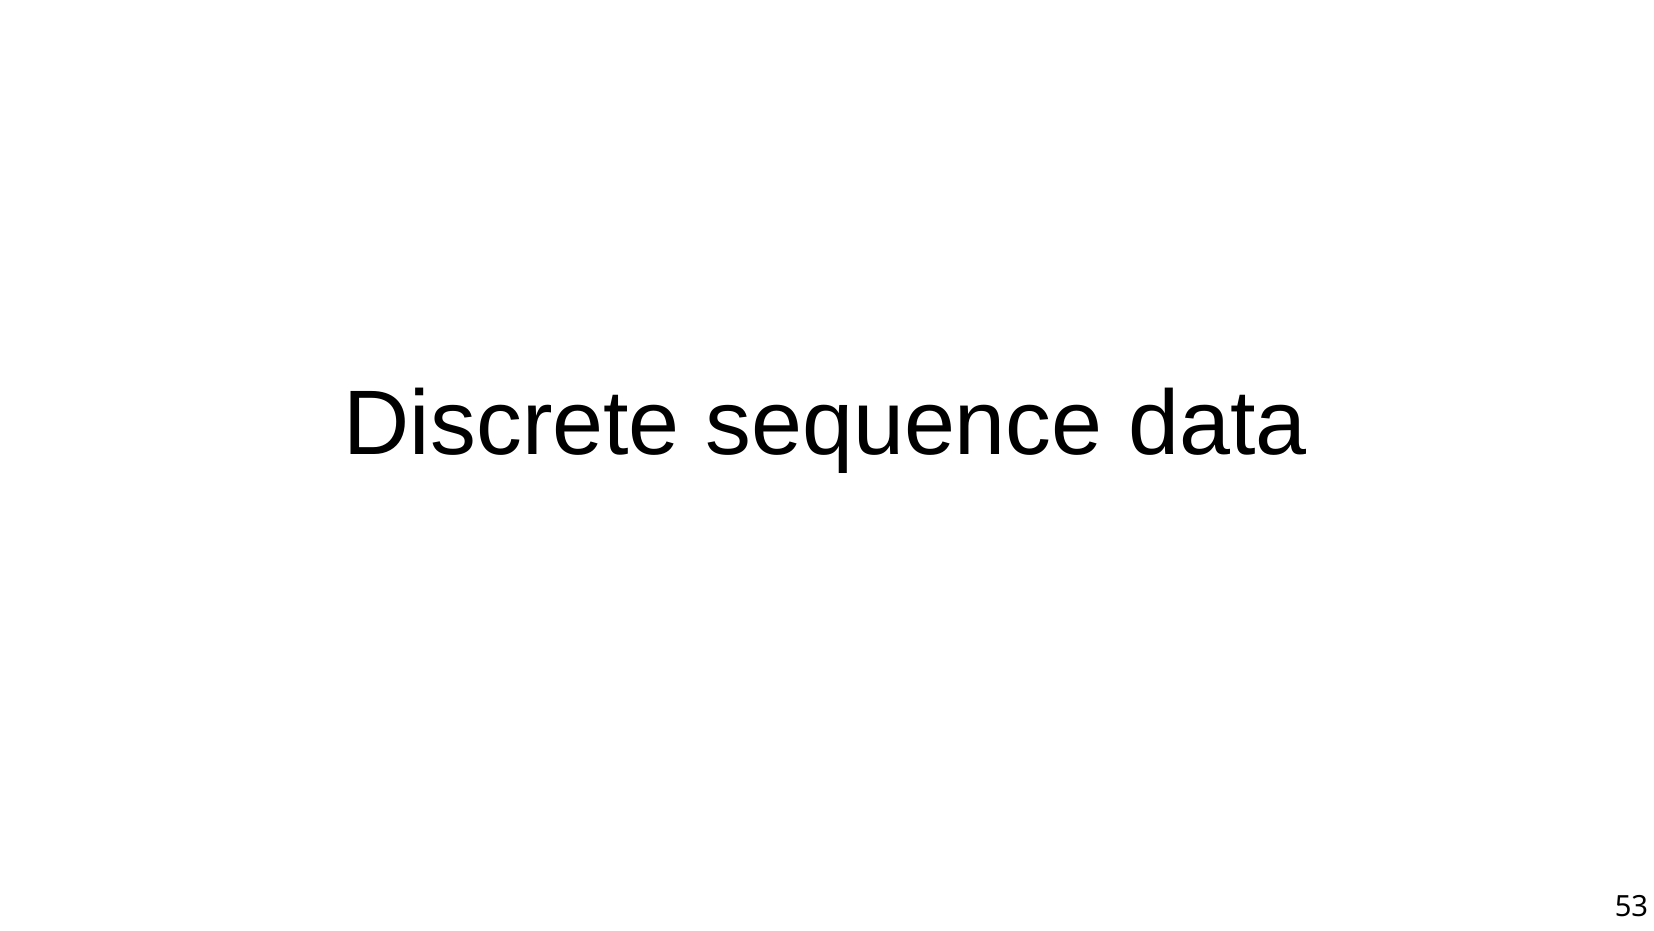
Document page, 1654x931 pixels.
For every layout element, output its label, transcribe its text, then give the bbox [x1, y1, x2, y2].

title Discrete sequence data [81, 345, 1570, 501]
